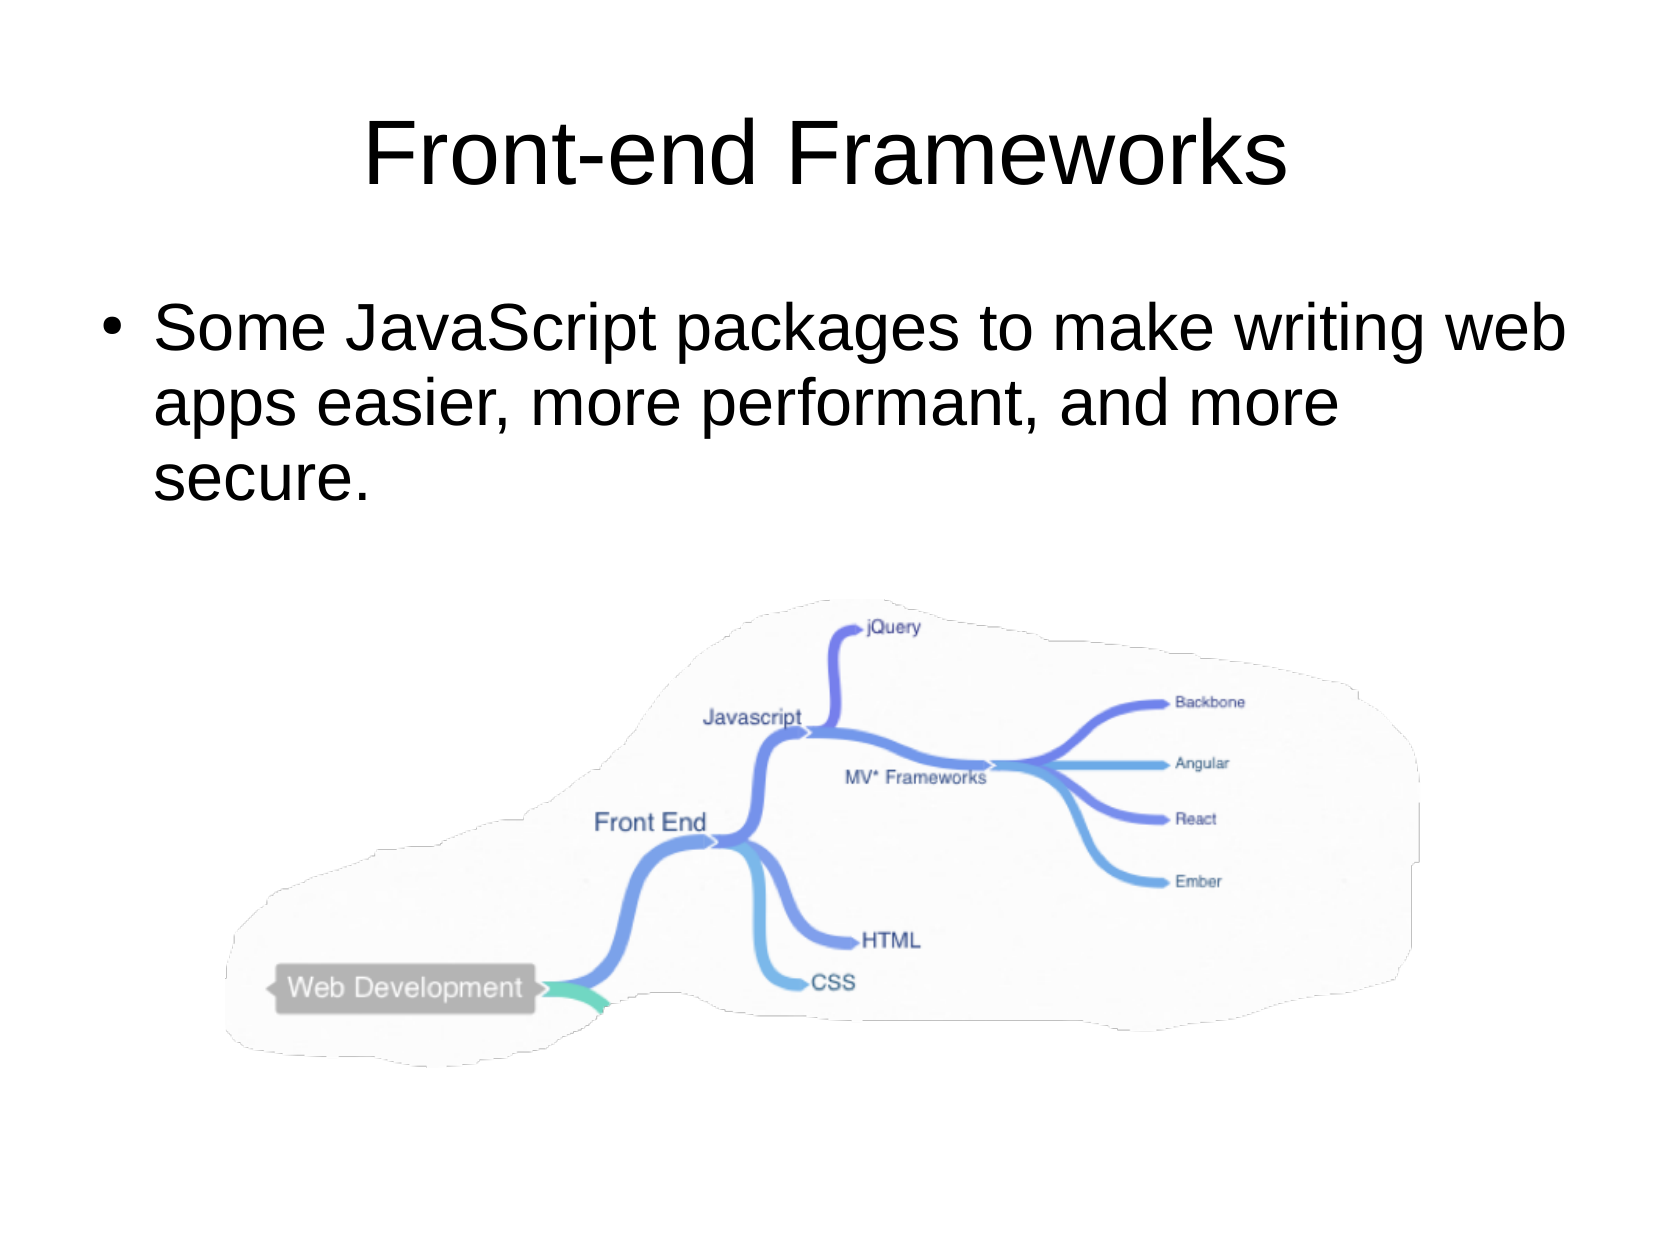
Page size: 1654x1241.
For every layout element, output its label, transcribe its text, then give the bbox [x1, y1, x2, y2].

title Front-end Frameworks [82, 49, 1571, 257]
picture [225, 599, 1421, 1068]
list Some JavaScript packages to make writing web apps easier, more performant, and more secure. [82, 290, 1571, 1010]
